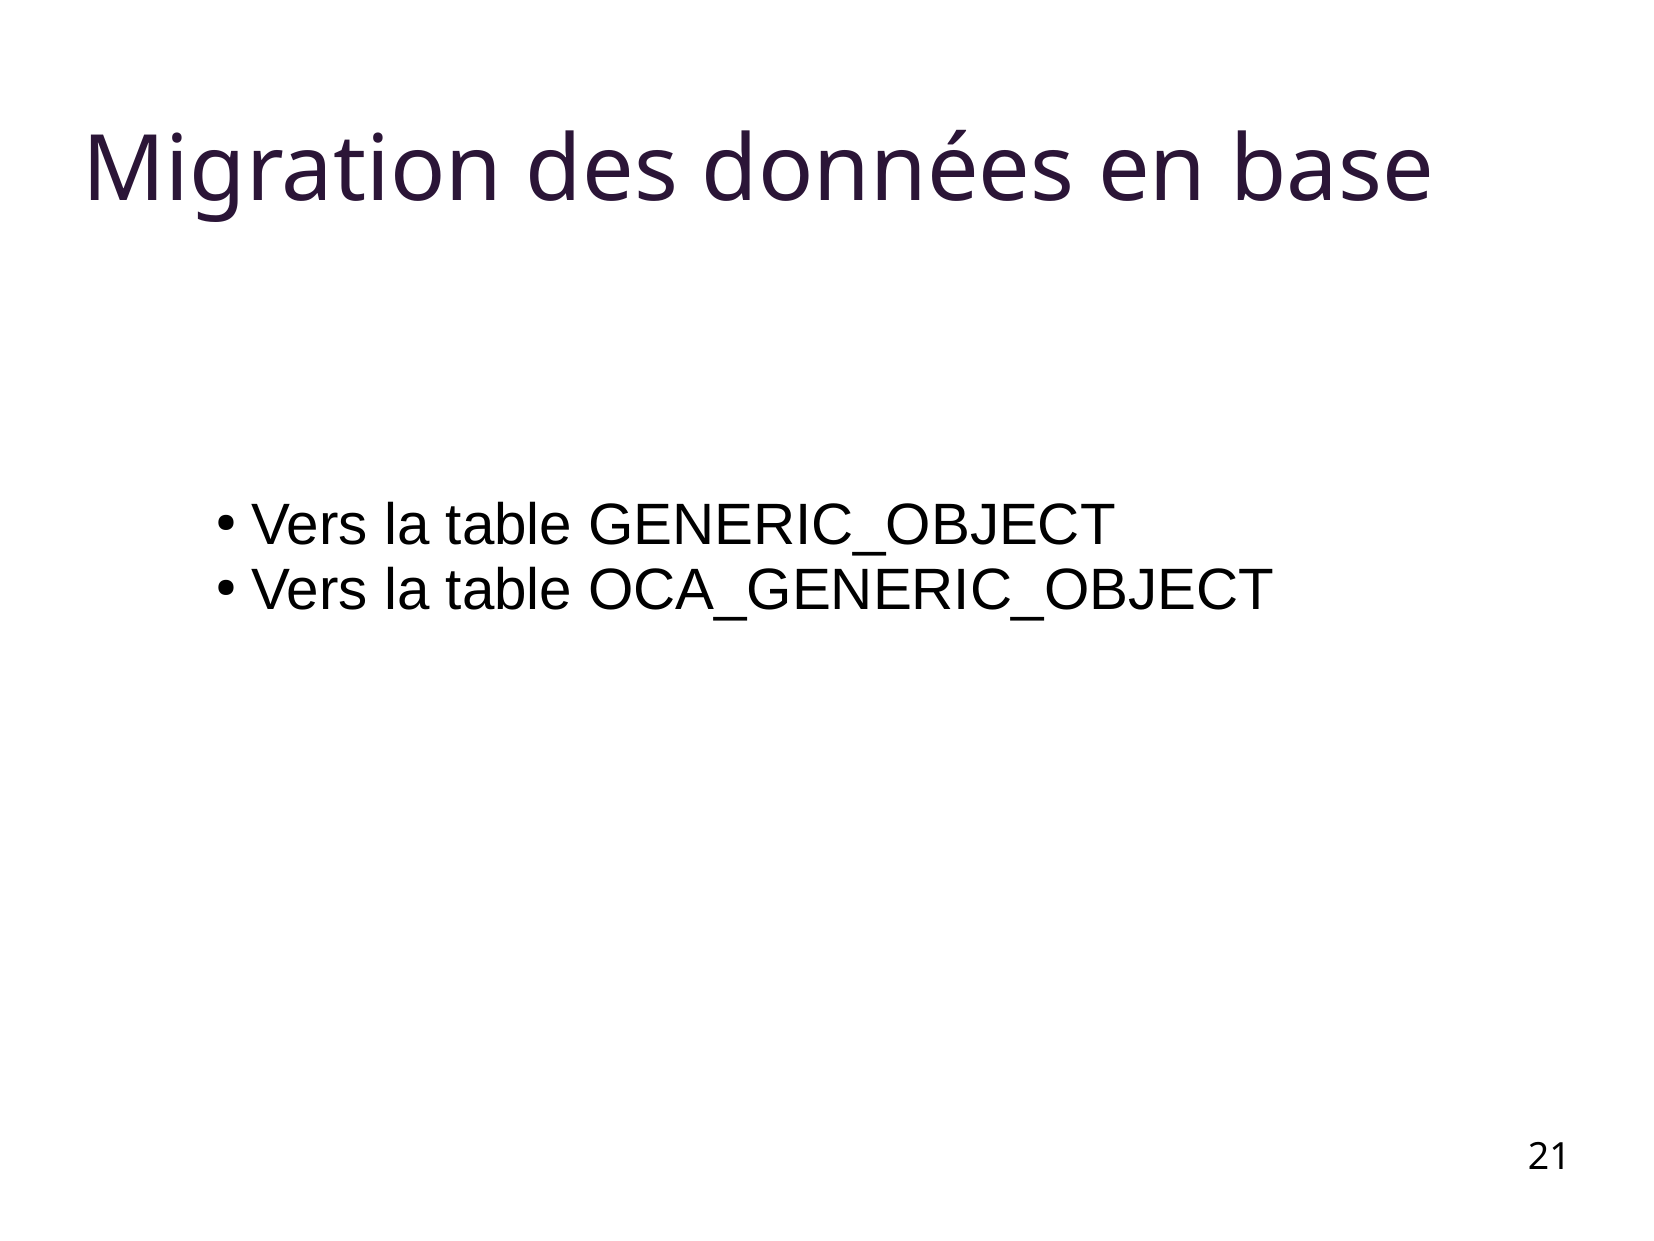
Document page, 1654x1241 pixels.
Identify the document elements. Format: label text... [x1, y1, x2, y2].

text_box Vers la table GENERIC_OBJECT Vers la table OCA_GENERIC_OBJECT [200, 484, 1453, 695]
title Migration des données en base [82, 102, 1571, 310]
